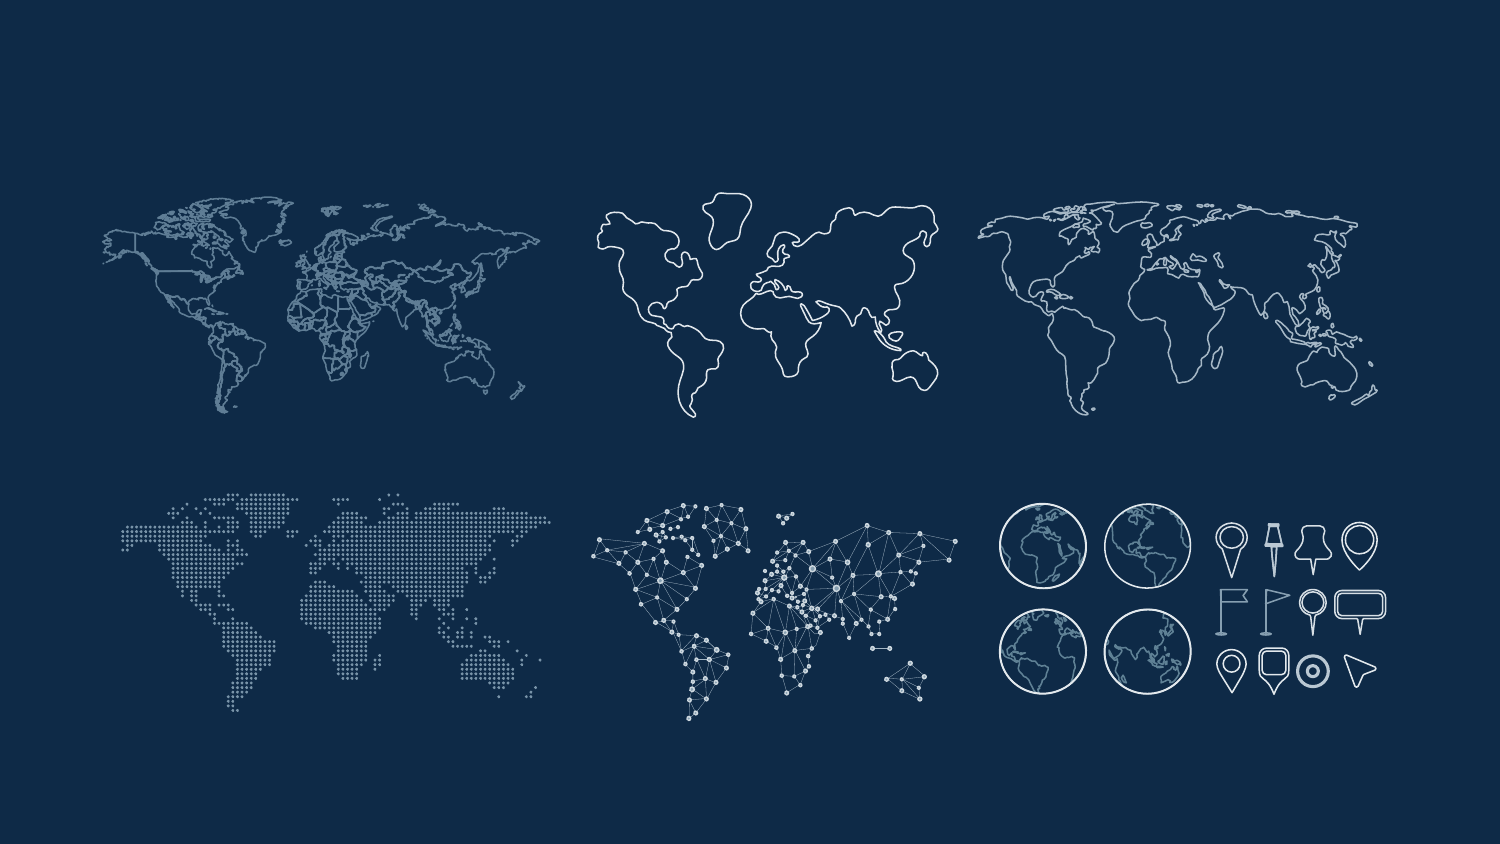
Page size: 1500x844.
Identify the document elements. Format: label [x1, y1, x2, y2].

text_box [784, 590, 801, 604]
text_box [419, 507, 427, 515]
text_box [350, 626, 363, 639]
text_box [465, 672, 473, 680]
text_box [231, 626, 239, 639]
text_box [373, 571, 386, 584]
text_box [318, 585, 326, 593]
text_box [263, 493, 271, 506]
text_box [813, 612, 838, 623]
text_box [373, 530, 386, 538]
text_box [231, 516, 239, 529]
text_box [364, 585, 372, 593]
text_box [176, 571, 184, 584]
text_box [832, 584, 841, 593]
text_box [661, 617, 667, 624]
text_box [428, 548, 436, 561]
text_box [309, 617, 317, 625]
text_box [437, 594, 441, 612]
text_box [689, 686, 696, 693]
text_box [442, 548, 450, 561]
text_box [300, 617, 308, 625]
text_box [405, 548, 409, 561]
text_box [840, 616, 845, 626]
text_box [222, 603, 230, 612]
text_box [240, 663, 248, 671]
text_box [428, 516, 436, 529]
text_box [387, 562, 395, 570]
text_box [350, 617, 363, 625]
text_box [396, 530, 404, 538]
text_box [419, 585, 427, 593]
text_box [410, 585, 418, 593]
text_box [300, 594, 308, 616]
text_box [488, 507, 496, 515]
text_box [706, 656, 712, 663]
text_box [474, 548, 482, 561]
text_box [488, 681, 496, 690]
text_box [735, 540, 741, 547]
text_box [130, 539, 138, 547]
text_box [543, 516, 551, 525]
text_box [451, 516, 459, 529]
text_box [483, 658, 496, 662]
text_box [263, 507, 271, 515]
text_box [387, 539, 395, 547]
text_box [364, 562, 372, 570]
text_box [208, 548, 216, 561]
text_box [194, 571, 198, 584]
text_box [373, 562, 386, 570]
text_box [332, 516, 340, 529]
text_box [419, 548, 427, 561]
text_box [644, 517, 650, 524]
text_box [350, 539, 363, 547]
text_box [633, 586, 639, 593]
text_box [405, 516, 409, 529]
text_box [657, 577, 664, 585]
text_box [483, 516, 487, 529]
text_box [660, 522, 668, 540]
text_box [870, 645, 876, 652]
text_box [850, 572, 856, 579]
text_box [309, 594, 317, 616]
text_box [738, 506, 744, 513]
text_box [442, 530, 450, 538]
text_box [778, 656, 784, 663]
text_box [396, 548, 404, 561]
text_box [277, 516, 285, 529]
text_box [888, 594, 898, 602]
text_box [208, 571, 216, 584]
text_box [410, 530, 418, 538]
text_box [208, 497, 216, 506]
text_box [497, 507, 505, 515]
text_box [153, 530, 161, 538]
text_box [318, 548, 326, 561]
text_box [240, 507, 253, 515]
text_box [442, 594, 450, 616]
text_box [341, 539, 349, 547]
text_box [808, 565, 817, 573]
text_box [231, 493, 239, 502]
text_box [686, 697, 693, 703]
text_box [520, 516, 528, 529]
text_box [800, 539, 806, 546]
text_box [222, 640, 230, 648]
text_box [887, 645, 893, 652]
text_box [185, 516, 193, 529]
text_box [309, 539, 317, 547]
text_box [167, 548, 175, 561]
text_box [693, 633, 700, 639]
text_box [167, 539, 175, 547]
text_box [754, 586, 762, 596]
text_box [428, 571, 436, 584]
text_box [350, 548, 363, 561]
text_box [701, 523, 707, 530]
text_box [309, 562, 317, 570]
text_box [194, 548, 198, 561]
text_box [272, 516, 276, 529]
text_box [254, 507, 262, 515]
text_box [341, 626, 349, 639]
text_box [795, 598, 809, 619]
text_box [309, 585, 317, 593]
text_box [428, 585, 436, 593]
text_box [231, 539, 239, 547]
text_box [231, 562, 239, 570]
text_box [803, 664, 812, 674]
text_box [442, 585, 450, 593]
text_box [341, 663, 349, 671]
text_box [231, 640, 239, 648]
text_box [332, 585, 340, 593]
text_box [460, 571, 464, 584]
text_box [208, 603, 216, 616]
text_box [833, 538, 839, 545]
text_box [641, 540, 648, 547]
text_box [460, 548, 464, 561]
text_box [332, 594, 340, 616]
text_box [387, 571, 395, 584]
text_box [373, 548, 386, 561]
text_box [442, 571, 450, 584]
text_box [387, 548, 395, 561]
text_box [428, 594, 436, 607]
text_box [692, 585, 699, 591]
text_box [396, 516, 404, 529]
text_box [419, 571, 427, 584]
text_box [199, 548, 207, 561]
text_box [451, 562, 459, 570]
text_box [364, 617, 372, 625]
text_box [185, 585, 193, 593]
text_box [341, 594, 349, 616]
text_box [350, 640, 363, 648]
text_box [185, 548, 193, 561]
text_box [240, 548, 249, 557]
text_box [341, 497, 349, 502]
text_box [465, 571, 469, 584]
text_box [332, 562, 340, 570]
text_box [865, 541, 871, 548]
text_box [474, 649, 482, 657]
text_box [410, 571, 418, 584]
text_box [373, 585, 386, 593]
text_box [497, 672, 505, 680]
text_box [488, 516, 496, 529]
text_box [254, 640, 262, 648]
text_box [506, 516, 514, 529]
text_box [419, 539, 427, 547]
text_box [286, 530, 294, 538]
text_box [217, 571, 221, 584]
text_box [952, 538, 958, 545]
text_box [442, 507, 450, 515]
text_box [254, 530, 262, 538]
text_box [263, 649, 271, 657]
text_box [419, 562, 427, 570]
text_box [674, 606, 680, 613]
text_box [327, 594, 331, 616]
text_box [442, 539, 450, 547]
text_box [332, 640, 340, 648]
text_box [272, 493, 276, 506]
text_box [341, 617, 349, 625]
text_box [428, 530, 436, 538]
text_box [277, 493, 285, 506]
text_box [488, 530, 496, 538]
text_box [780, 515, 790, 526]
text_box [341, 516, 349, 529]
text_box [653, 619, 659, 626]
text_box [341, 649, 349, 657]
text_box [497, 663, 505, 671]
text_box [185, 562, 193, 570]
text_box [199, 603, 207, 612]
text_box [465, 548, 473, 561]
text_box [419, 516, 427, 529]
text_box [497, 681, 505, 690]
text_box [488, 672, 496, 680]
text_box [231, 695, 239, 703]
text_box [442, 516, 450, 529]
text_box [332, 617, 340, 625]
text_box [318, 562, 326, 570]
text_box [327, 548, 331, 561]
text_box [121, 539, 129, 547]
text_box [254, 493, 262, 506]
text_box [465, 539, 473, 547]
text_box [460, 516, 464, 529]
text_box [240, 493, 253, 506]
text_box [515, 516, 519, 529]
text_box [713, 679, 719, 686]
text_box [153, 539, 161, 547]
text_box [419, 594, 427, 607]
text_box [886, 529, 892, 536]
text_box [199, 539, 207, 547]
text_box [529, 516, 537, 529]
text_box [428, 507, 436, 515]
text_box [410, 594, 418, 616]
text_box [364, 548, 372, 561]
text_box [647, 526, 653, 533]
text_box [410, 548, 418, 561]
text_box [144, 530, 152, 538]
text_box [451, 530, 459, 538]
text_box [364, 626, 372, 639]
text_box [167, 507, 175, 515]
text_box [474, 530, 482, 538]
text_box [437, 571, 441, 584]
text_box [176, 562, 184, 570]
text_box [437, 516, 441, 529]
text_box [254, 516, 262, 529]
text_box [350, 649, 363, 657]
text_box [782, 629, 789, 636]
text_box [231, 681, 239, 694]
text_box [451, 548, 459, 561]
text_box [373, 617, 382, 625]
text_box [805, 623, 813, 630]
text_box [396, 585, 404, 593]
text_box [373, 663, 382, 671]
text_box [437, 548, 441, 561]
text_box [185, 571, 193, 584]
text_box [318, 617, 326, 625]
text_box [465, 663, 473, 671]
text_box [451, 640, 459, 648]
text_box [176, 530, 184, 538]
text_box [703, 505, 709, 512]
text_box [428, 562, 441, 570]
text_box [783, 539, 789, 546]
text_box [410, 516, 418, 529]
text_box [488, 640, 496, 648]
text_box [130, 530, 138, 538]
text_box [222, 548, 230, 561]
text_box [387, 594, 395, 607]
text_box [488, 571, 496, 580]
text_box [176, 520, 184, 529]
text_box [286, 497, 294, 506]
text_box [332, 649, 340, 657]
text_box [756, 597, 764, 605]
text_box [194, 594, 198, 607]
text_box [222, 571, 230, 580]
text_box [465, 530, 473, 538]
text_box [364, 539, 372, 547]
text_box [419, 530, 427, 538]
text_box [176, 585, 184, 593]
text_box [185, 539, 193, 547]
text_box [410, 539, 418, 547]
text_box [199, 571, 207, 584]
text_box [277, 507, 285, 515]
text_box [341, 672, 349, 680]
text_box [713, 646, 720, 653]
text_box [199, 530, 207, 538]
text_box [350, 658, 363, 662]
text_box [350, 516, 363, 529]
text_box [373, 520, 386, 529]
text_box [442, 630, 450, 639]
text_box [451, 571, 459, 584]
text_box [908, 569, 918, 576]
text_box [249, 516, 253, 529]
text_box [875, 570, 883, 578]
text_box [474, 672, 482, 680]
text_box [387, 530, 395, 538]
text_box [263, 640, 271, 648]
text_box [341, 640, 349, 648]
text_box [217, 548, 221, 561]
text_box [396, 539, 404, 547]
text_box [240, 640, 253, 648]
text_box [341, 548, 349, 561]
text_box [387, 516, 395, 529]
text_box [781, 569, 788, 581]
text_box [364, 530, 372, 538]
text_box [254, 649, 262, 657]
text_box [222, 493, 230, 506]
text_box [396, 562, 404, 570]
text_box [474, 516, 482, 529]
text_box [442, 562, 450, 570]
text_box [853, 617, 864, 627]
text_box [474, 663, 482, 671]
text_box [474, 539, 482, 547]
text_box [240, 649, 253, 657]
text_box [318, 594, 326, 616]
text_box [364, 603, 372, 616]
text_box [373, 594, 386, 616]
text_box [776, 582, 784, 594]
text_box [222, 516, 230, 529]
text_box [451, 539, 459, 547]
text_box [350, 562, 363, 570]
text_box [801, 587, 809, 597]
text_box [332, 530, 340, 538]
text_box [451, 585, 459, 593]
text_box [167, 530, 175, 538]
text_box [185, 530, 193, 538]
text_box [332, 497, 340, 506]
text_box [699, 562, 705, 569]
text_box [121, 530, 129, 538]
text_box [240, 681, 253, 694]
text_box [410, 562, 418, 570]
text_box [364, 571, 372, 584]
text_box [373, 539, 386, 547]
text_box [679, 534, 688, 543]
text_box [231, 704, 239, 713]
text_box [396, 571, 404, 584]
text_box [373, 626, 382, 635]
text_box [769, 569, 780, 577]
text_box [263, 516, 271, 529]
text_box [231, 649, 239, 657]
text_box [332, 626, 340, 639]
text_box [844, 559, 851, 566]
text_box [809, 605, 821, 612]
text_box [341, 530, 349, 538]
text_box [864, 522, 870, 529]
text_box [240, 626, 253, 639]
text_box [460, 626, 464, 639]
text_box [497, 516, 505, 529]
text_box [217, 562, 230, 570]
text_box [770, 558, 780, 568]
text_box [231, 617, 239, 625]
text_box [332, 539, 340, 547]
text_box [199, 562, 207, 570]
text_box [231, 548, 239, 561]
text_box [254, 663, 262, 671]
text_box [350, 530, 363, 538]
text_box [332, 548, 340, 561]
text_box [520, 530, 528, 538]
text_box [254, 630, 262, 639]
text_box [428, 539, 436, 547]
text_box [208, 562, 216, 570]
text_box [350, 672, 359, 680]
text_box [686, 715, 692, 722]
text_box [350, 663, 363, 671]
text_box [221, 626, 230, 639]
text_box [240, 672, 253, 680]
text_box [176, 548, 184, 561]
text_box [488, 663, 496, 671]
text_box [405, 571, 409, 584]
text_box [815, 625, 823, 636]
text_box [350, 594, 363, 616]
text_box [176, 539, 184, 547]
text_box [596, 537, 603, 543]
text_box [465, 516, 473, 529]
